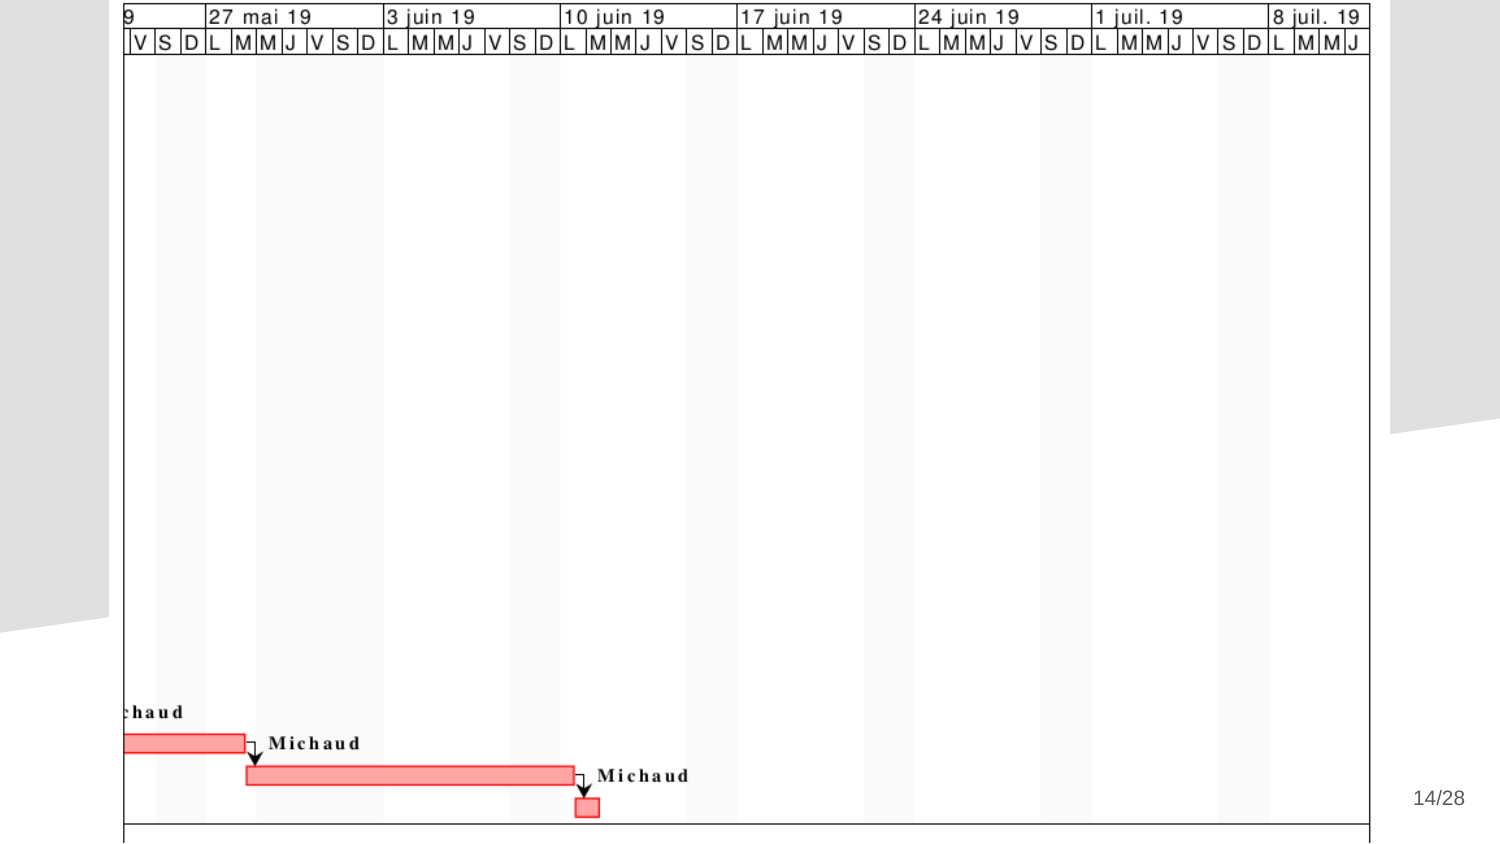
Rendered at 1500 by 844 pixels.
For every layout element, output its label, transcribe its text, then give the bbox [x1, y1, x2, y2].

text_box <numéro>/28 [1389, 764, 1480, 830]
picture [109, 0, 1390, 843]
